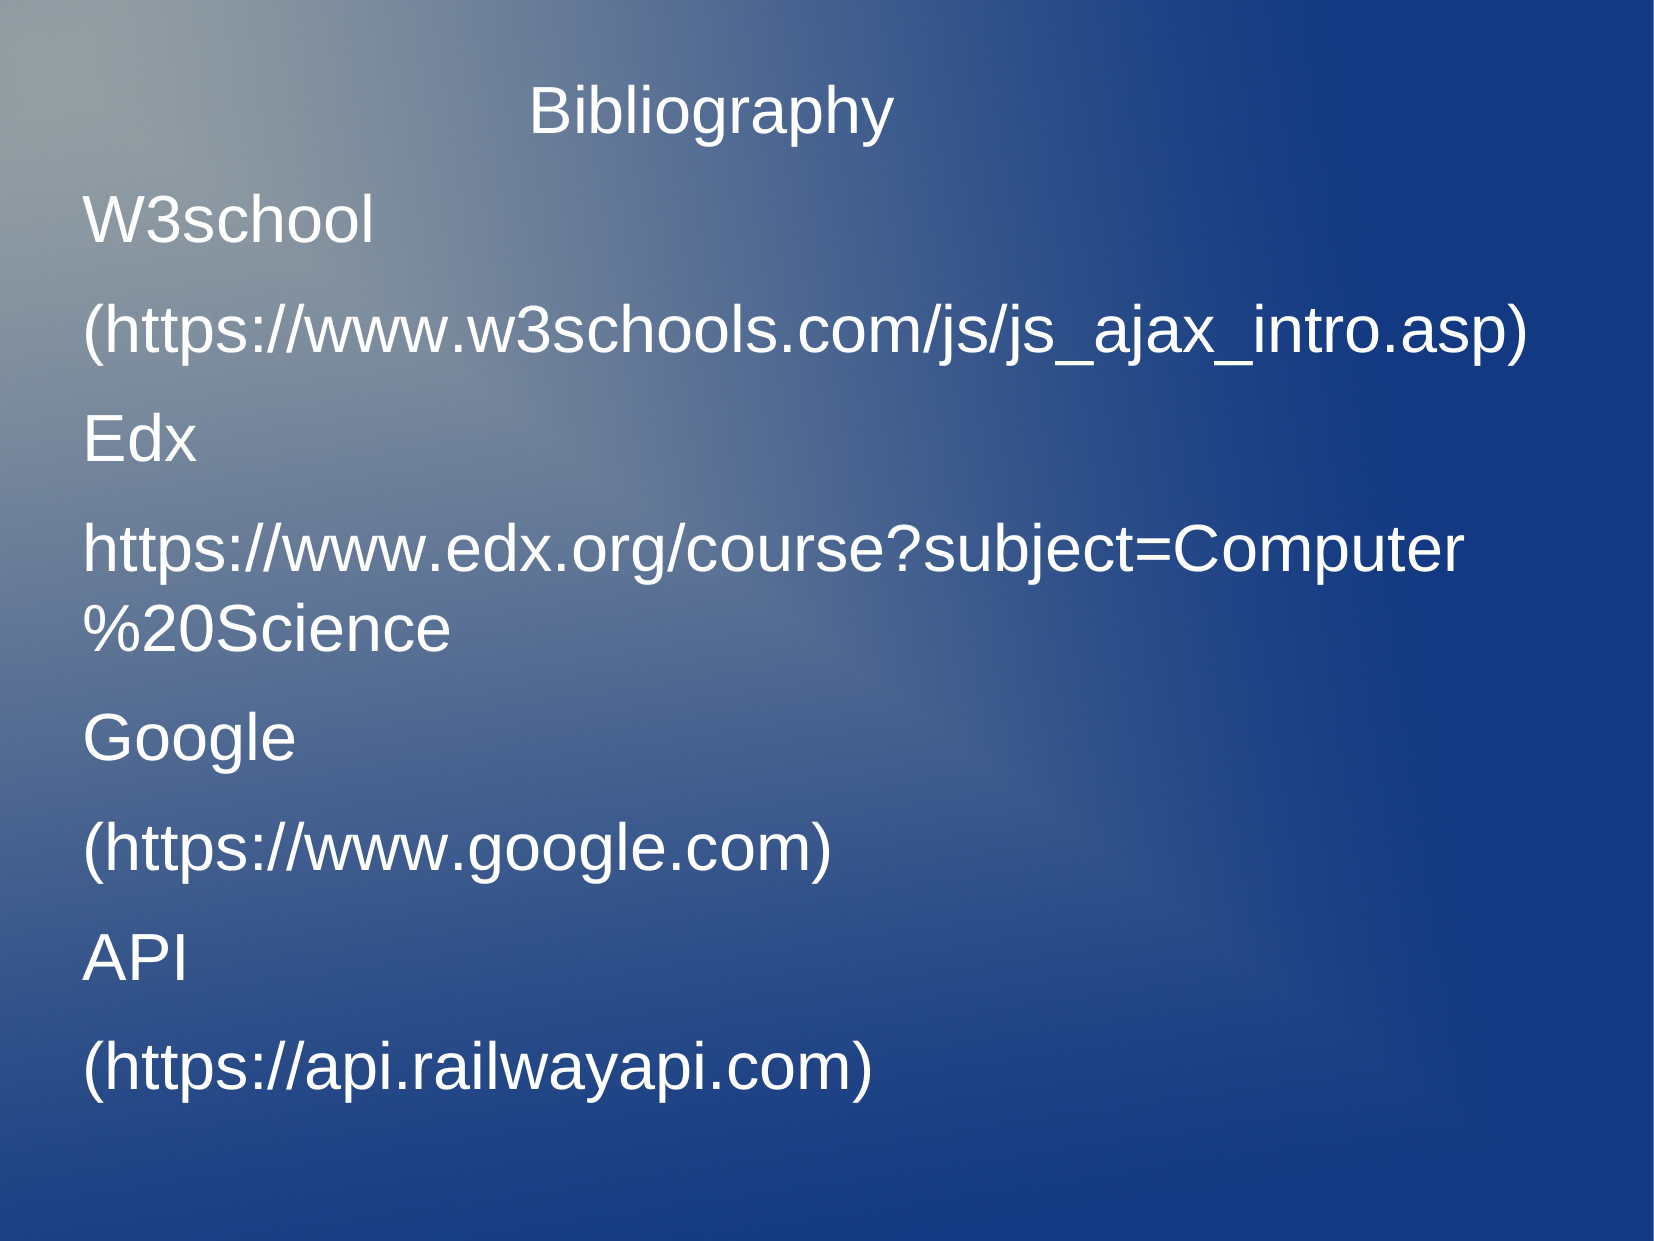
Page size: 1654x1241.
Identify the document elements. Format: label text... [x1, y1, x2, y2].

list Bibliography W3school (https://www.w3schools.com/js/js_ajax_intro.asp) Edx https://www.edx.org/course?subject=Computer%20Science Google (https://www.google.com) API (https://api.railwayapi.com) [82, 66, 1571, 1109]
